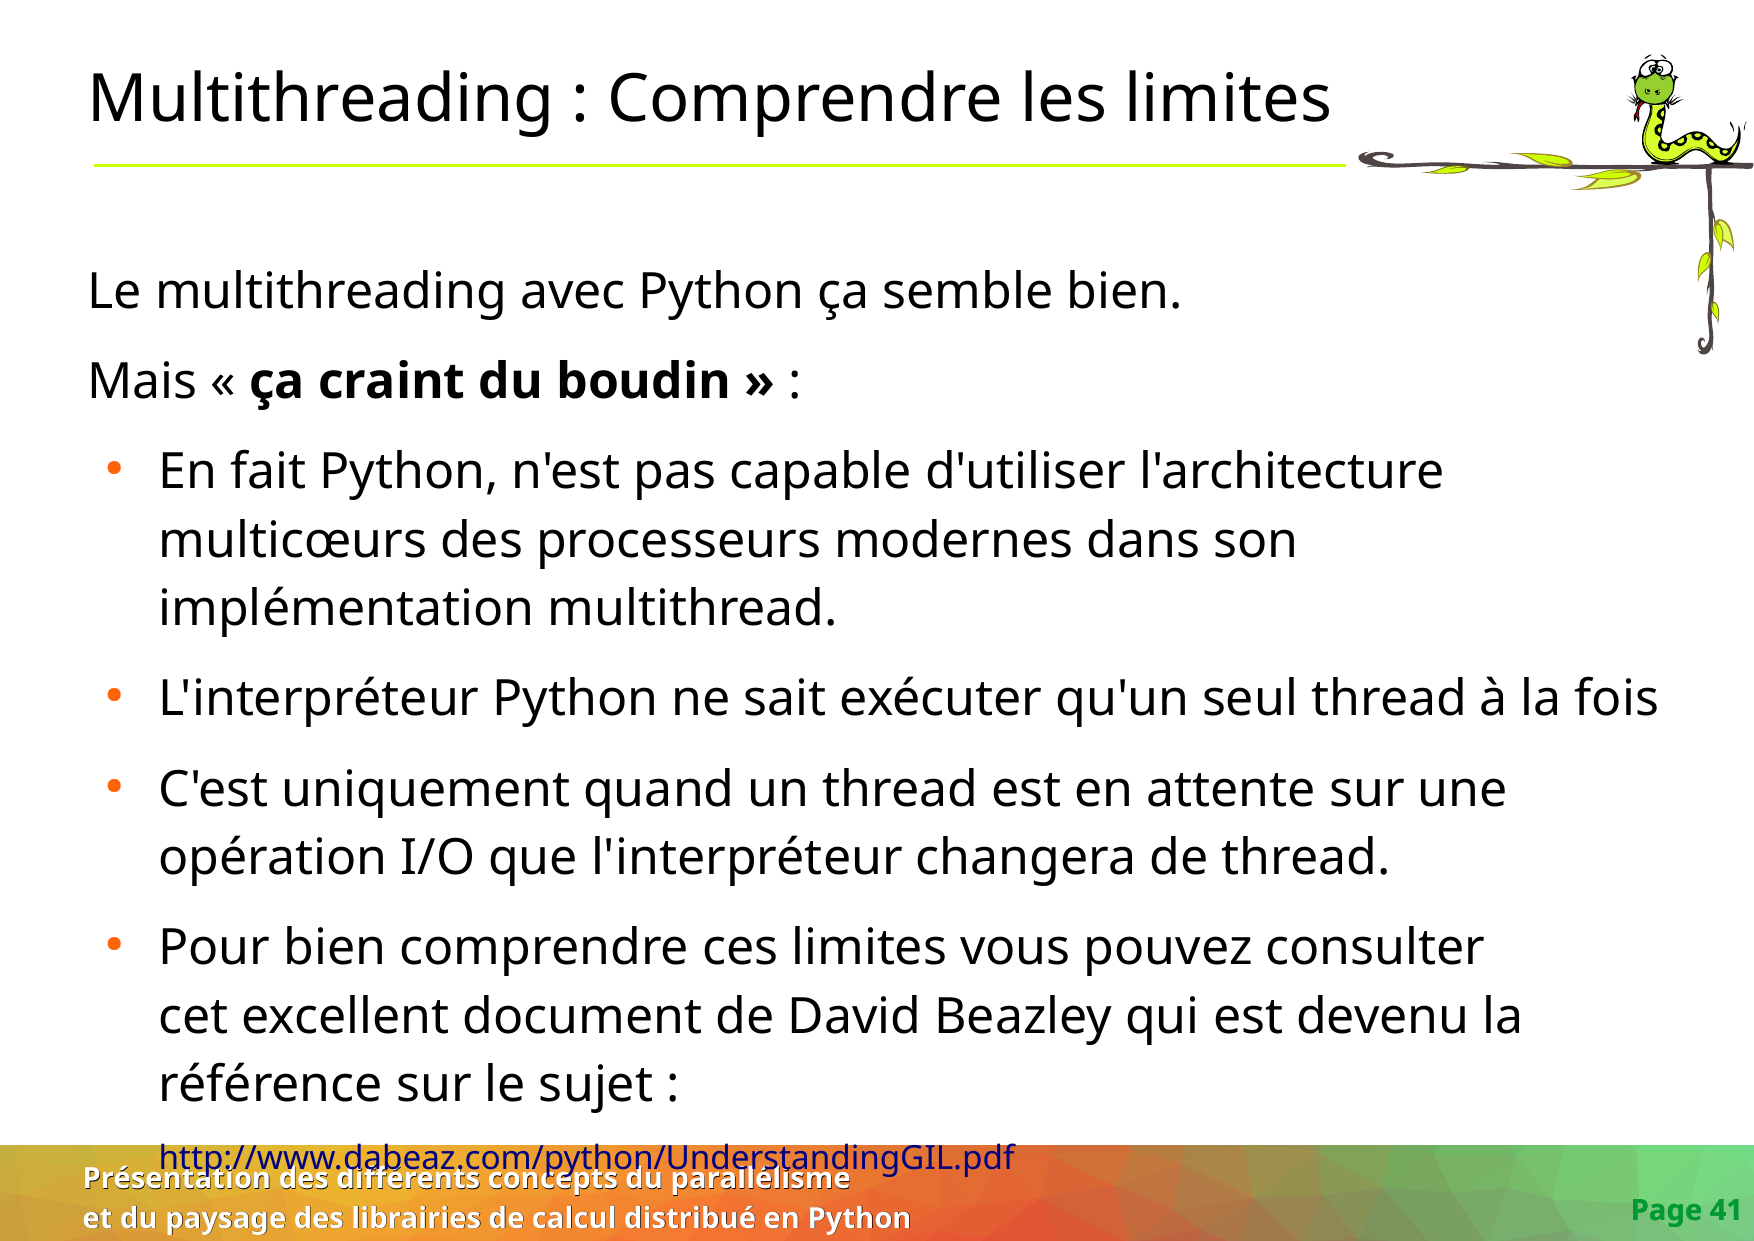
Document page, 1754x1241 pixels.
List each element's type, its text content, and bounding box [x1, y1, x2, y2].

picture [388, 1153, 398, 1167]
picture [343, 1176, 348, 1185]
picture [987, 1153, 997, 1167]
picture [368, 1160, 376, 1166]
picture [671, 1145, 683, 1167]
picture [348, 1153, 358, 1167]
picture [715, 1153, 725, 1167]
list Le multithreading avec Python ça semble bien. Mais « ça craint du boudin » : En fait Python, n'est pas capable d'utiliser l'architecture multicœurs des processeurs modernes dans son implémentation multithread. L'interpréteur Python ne sait exécuter qu'un seul thread à la fois C'est uniquement quand un thread est en attente sur une opération I/O que l'interpréteur changera de thread. Pour bien comprendre ces limites vous pouvez consulter cet excellent document de David Beazley qui est devenu la référence sur le sujet : http://www.dabeaz.com/python/UnderstandingGIL.pdf [87, 254, 1667, 1119]
picture [0, 1145, 1754, 1241]
picture [835, 1153, 845, 1167]
title Multithreading : Comprendre les limites [87, 31, 1667, 160]
